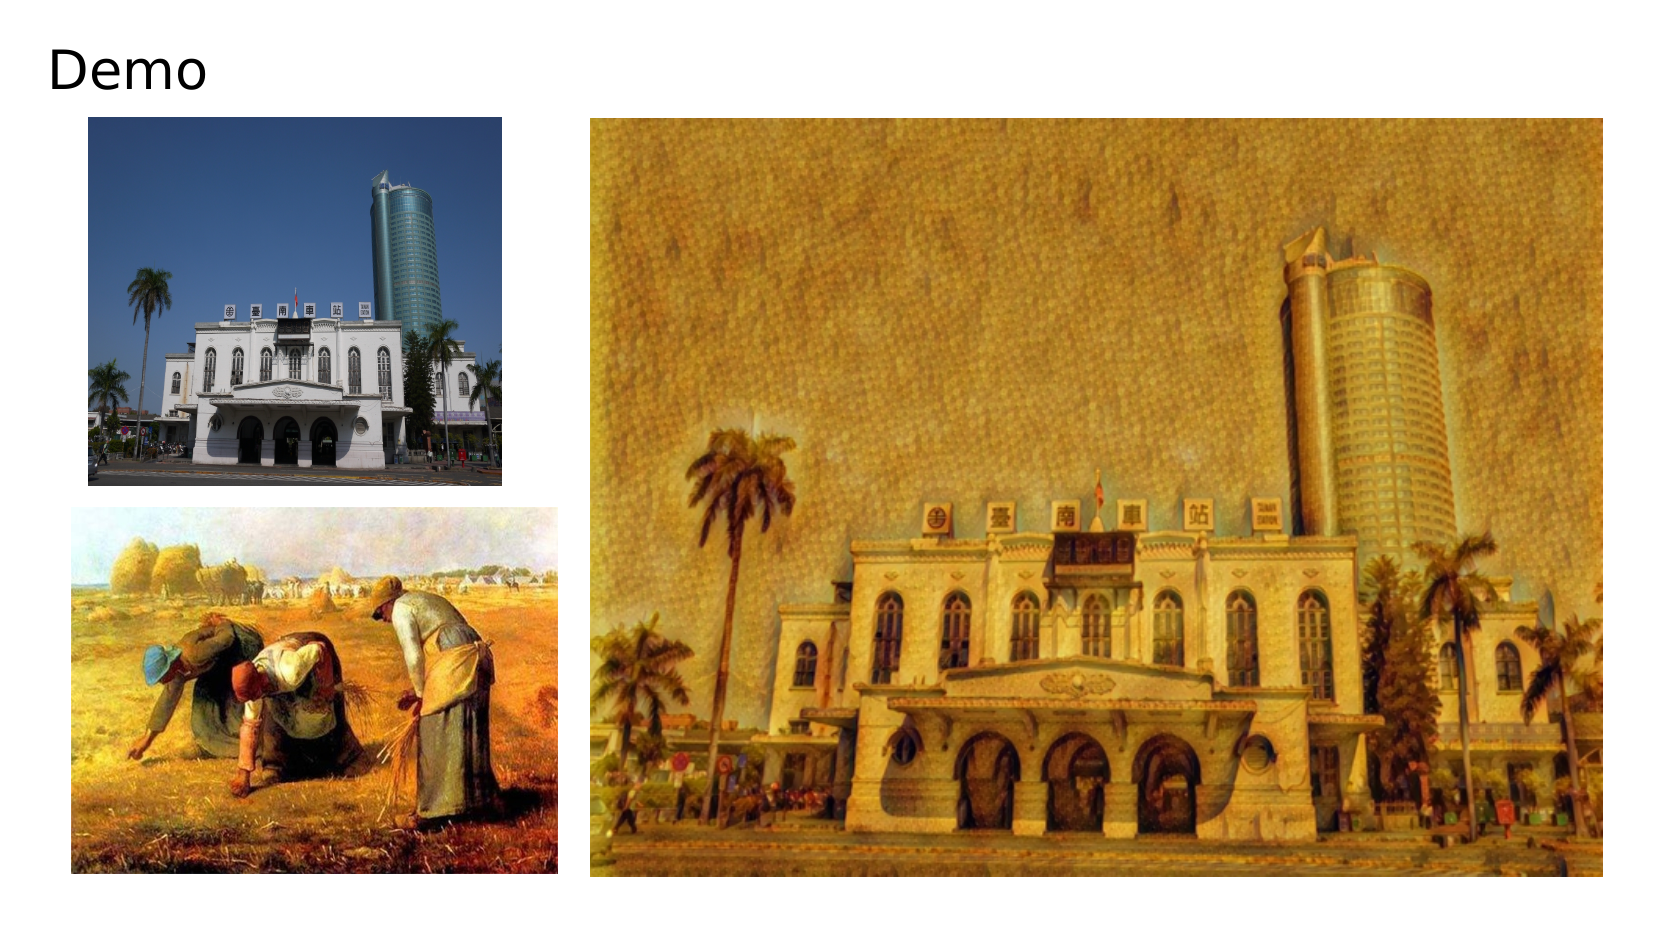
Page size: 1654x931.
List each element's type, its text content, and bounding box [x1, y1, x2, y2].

title Demo [47, 23, 1536, 119]
picture [71, 507, 558, 875]
picture [590, 118, 1603, 877]
picture [88, 117, 502, 486]
